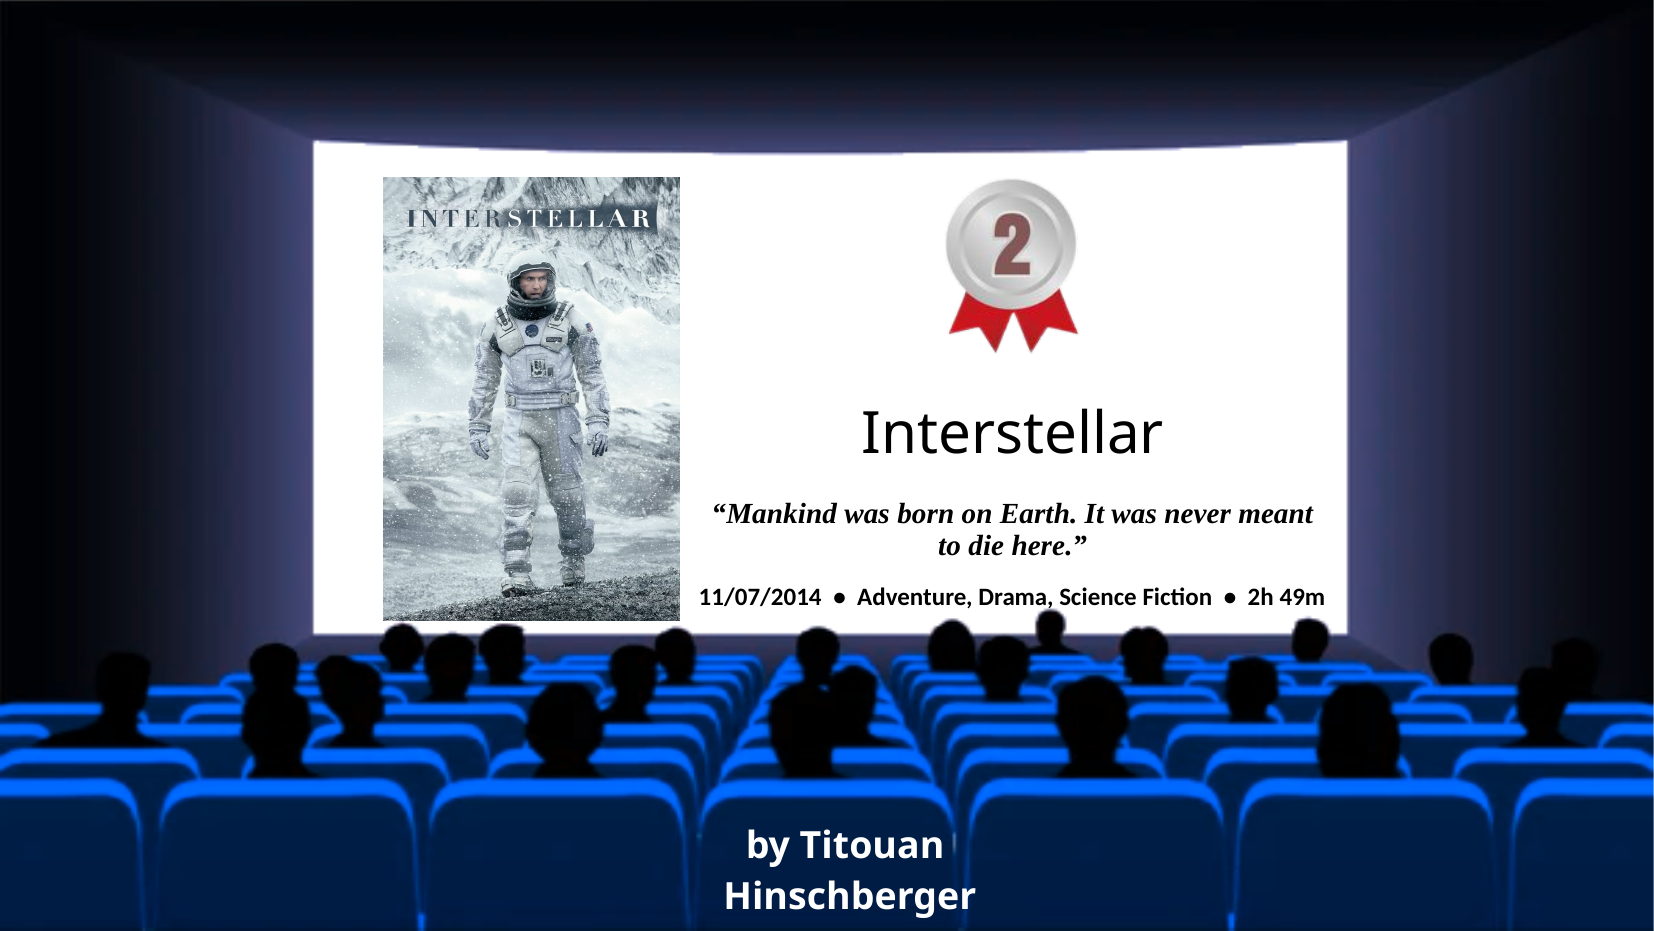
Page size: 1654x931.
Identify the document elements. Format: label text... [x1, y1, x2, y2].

text_box “Mankind was born on Earth. It was never meant to die here.” [685, 490, 1341, 570]
text_box Interstellar [685, 383, 1341, 470]
picture [0, 0, 1654, 931]
text_box 11/07/2014 • Adventure, Drama, Science Fiction • 2h 49m [680, 578, 1347, 619]
